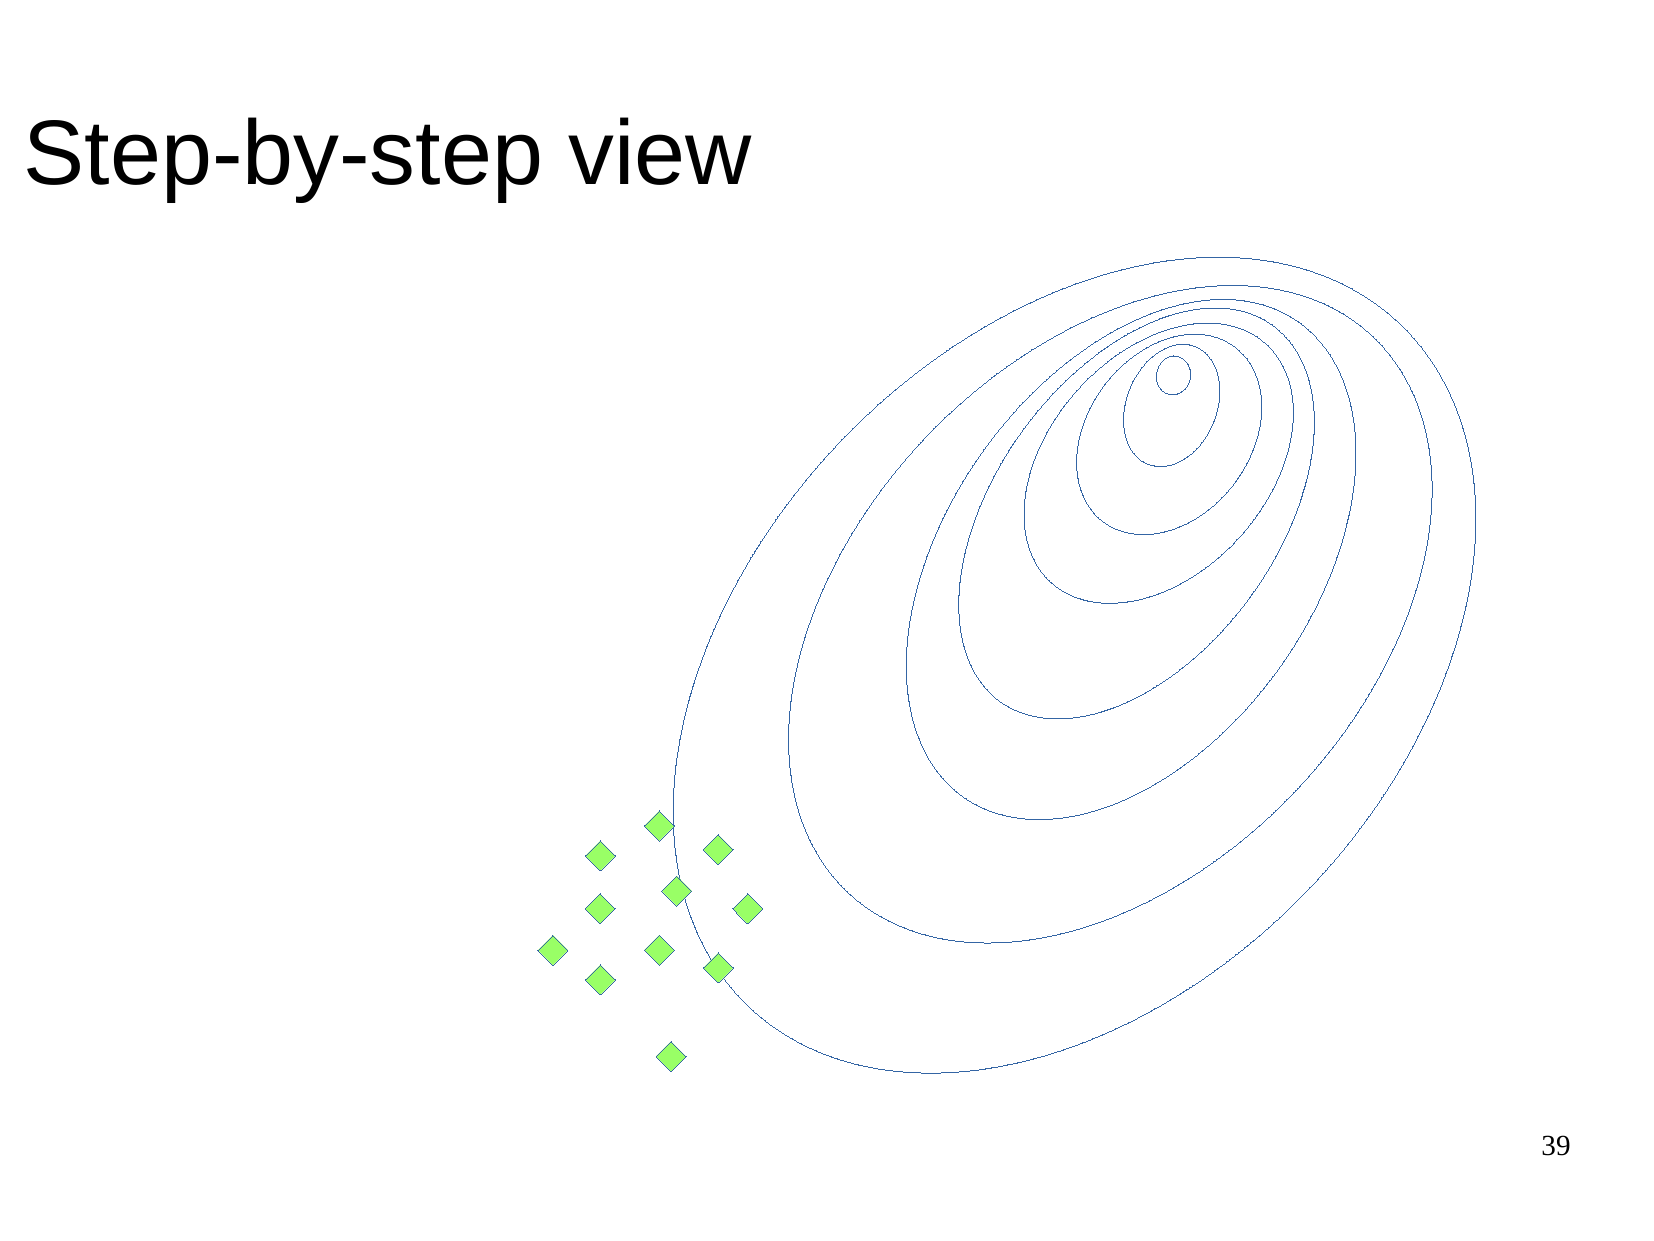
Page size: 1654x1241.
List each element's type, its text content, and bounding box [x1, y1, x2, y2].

text_box [656, 1041, 687, 1072]
text_box [585, 840, 616, 871]
text_box [585, 964, 616, 995]
text_box [644, 257, 1476, 1074]
text_box [644, 935, 675, 966]
text_box [537, 935, 568, 966]
title Step-by-step view [23, 49, 1512, 257]
text_box [585, 893, 616, 924]
